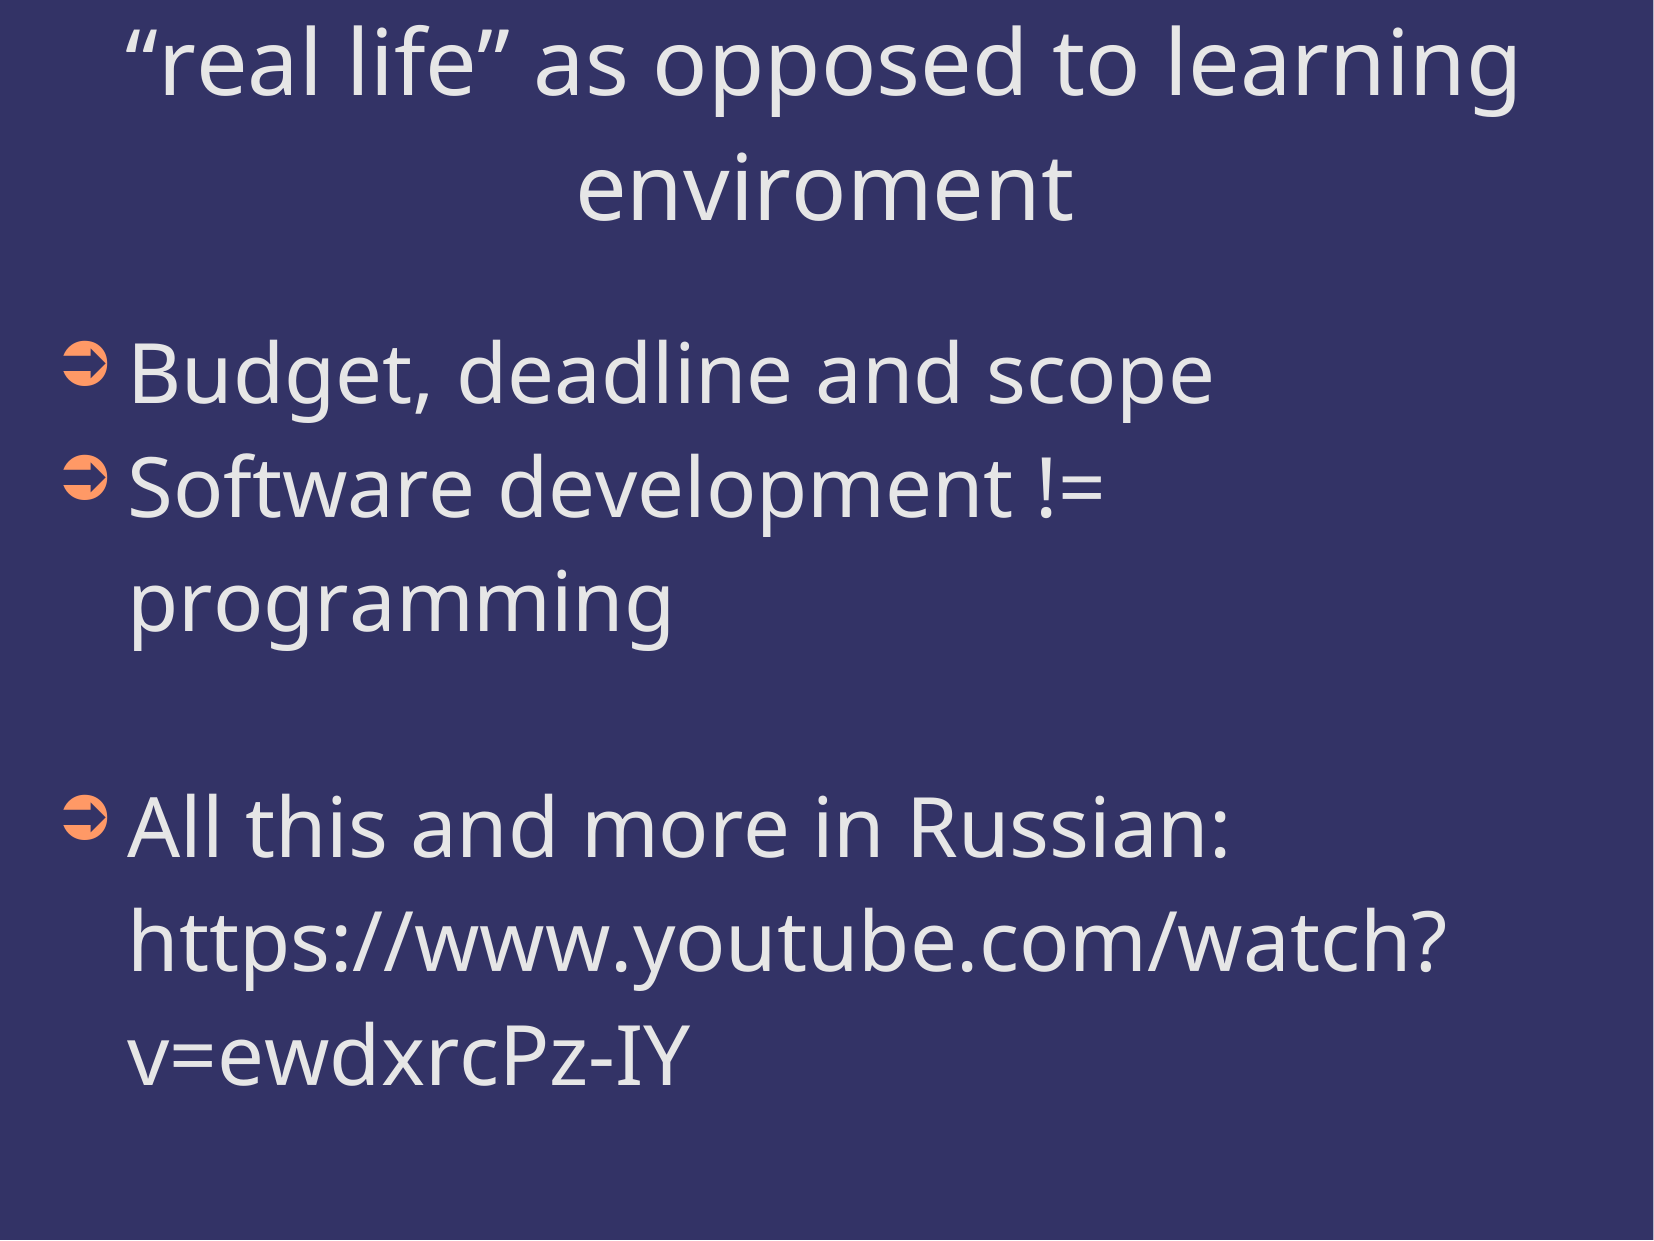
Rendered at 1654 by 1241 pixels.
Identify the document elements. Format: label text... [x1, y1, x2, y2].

title “real life” as opposed to learning enviroment [45, 10, 1606, 235]
list Budget, deadline and scope Software development != programming All this and more in Russian: https://www.youtube.com/watch?v=ewdxrcPz-IY [45, 315, 1606, 1126]
